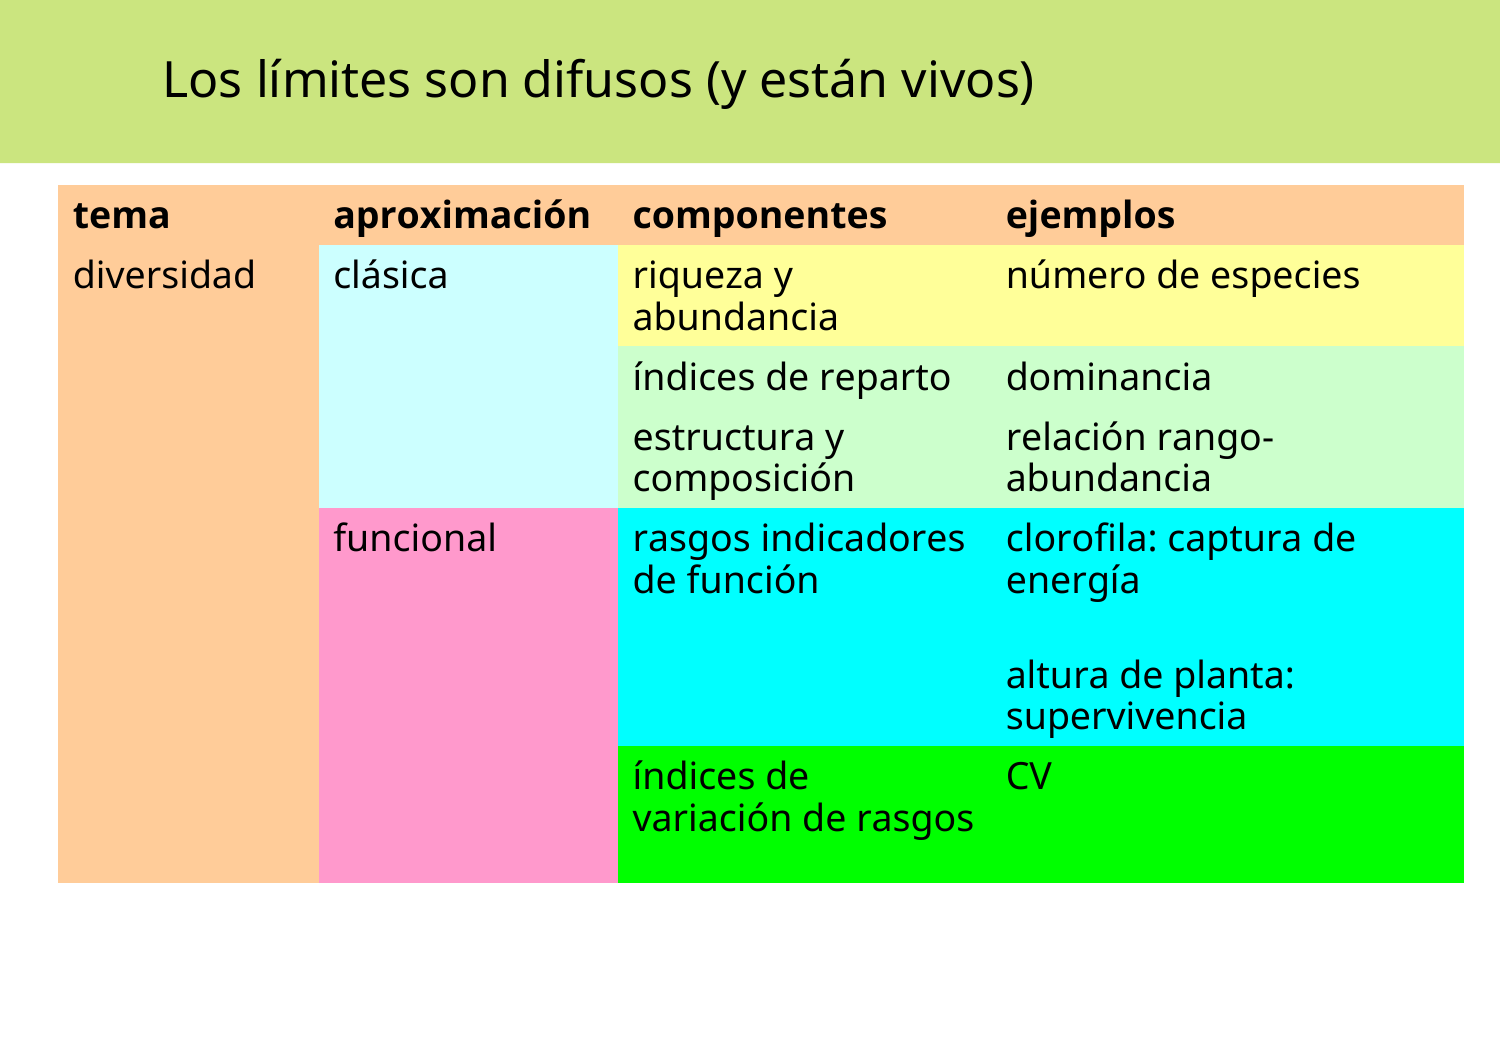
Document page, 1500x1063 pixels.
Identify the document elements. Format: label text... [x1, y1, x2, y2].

table_cell [58, 645, 319, 746]
table_cell diversidad [58, 245, 319, 346]
table_header ejemplos [991, 185, 1464, 245]
table_cell [58, 746, 319, 883]
table_cell riqueza y abundancia [618, 245, 991, 346]
table_cell [618, 645, 991, 746]
table_cell [58, 346, 319, 406]
table_cell número de especies [991, 245, 1464, 346]
table_cell relación rango-abundancia [991, 406, 1464, 508]
table_cell [58, 508, 319, 645]
table_header tema [58, 185, 319, 245]
text_box Los límites son difusos (y están vivos) [147, 40, 1380, 116]
table_cell [58, 406, 319, 508]
table_cell rasgos indicadores de función [618, 508, 991, 645]
table_cell clásica [319, 245, 618, 346]
table_cell índices de reparto [618, 346, 991, 406]
table_header aproximación [319, 185, 618, 245]
table_cell [319, 346, 618, 406]
table_cell altura de planta: supervivencia [991, 645, 1464, 746]
table_cell estructura y composición [618, 406, 991, 508]
table_cell [319, 645, 618, 746]
table_cell índices de variación de rasgos [618, 746, 991, 883]
table_cell [319, 746, 618, 883]
table_cell funcional [319, 508, 618, 645]
table_cell clorofila: captura de energía [991, 508, 1464, 645]
table_cell CV [991, 746, 1464, 883]
table_cell [319, 406, 618, 508]
text_box [0, 0, 1500, 164]
table_cell dominancia [991, 346, 1464, 406]
table_header componentes [618, 185, 991, 245]
